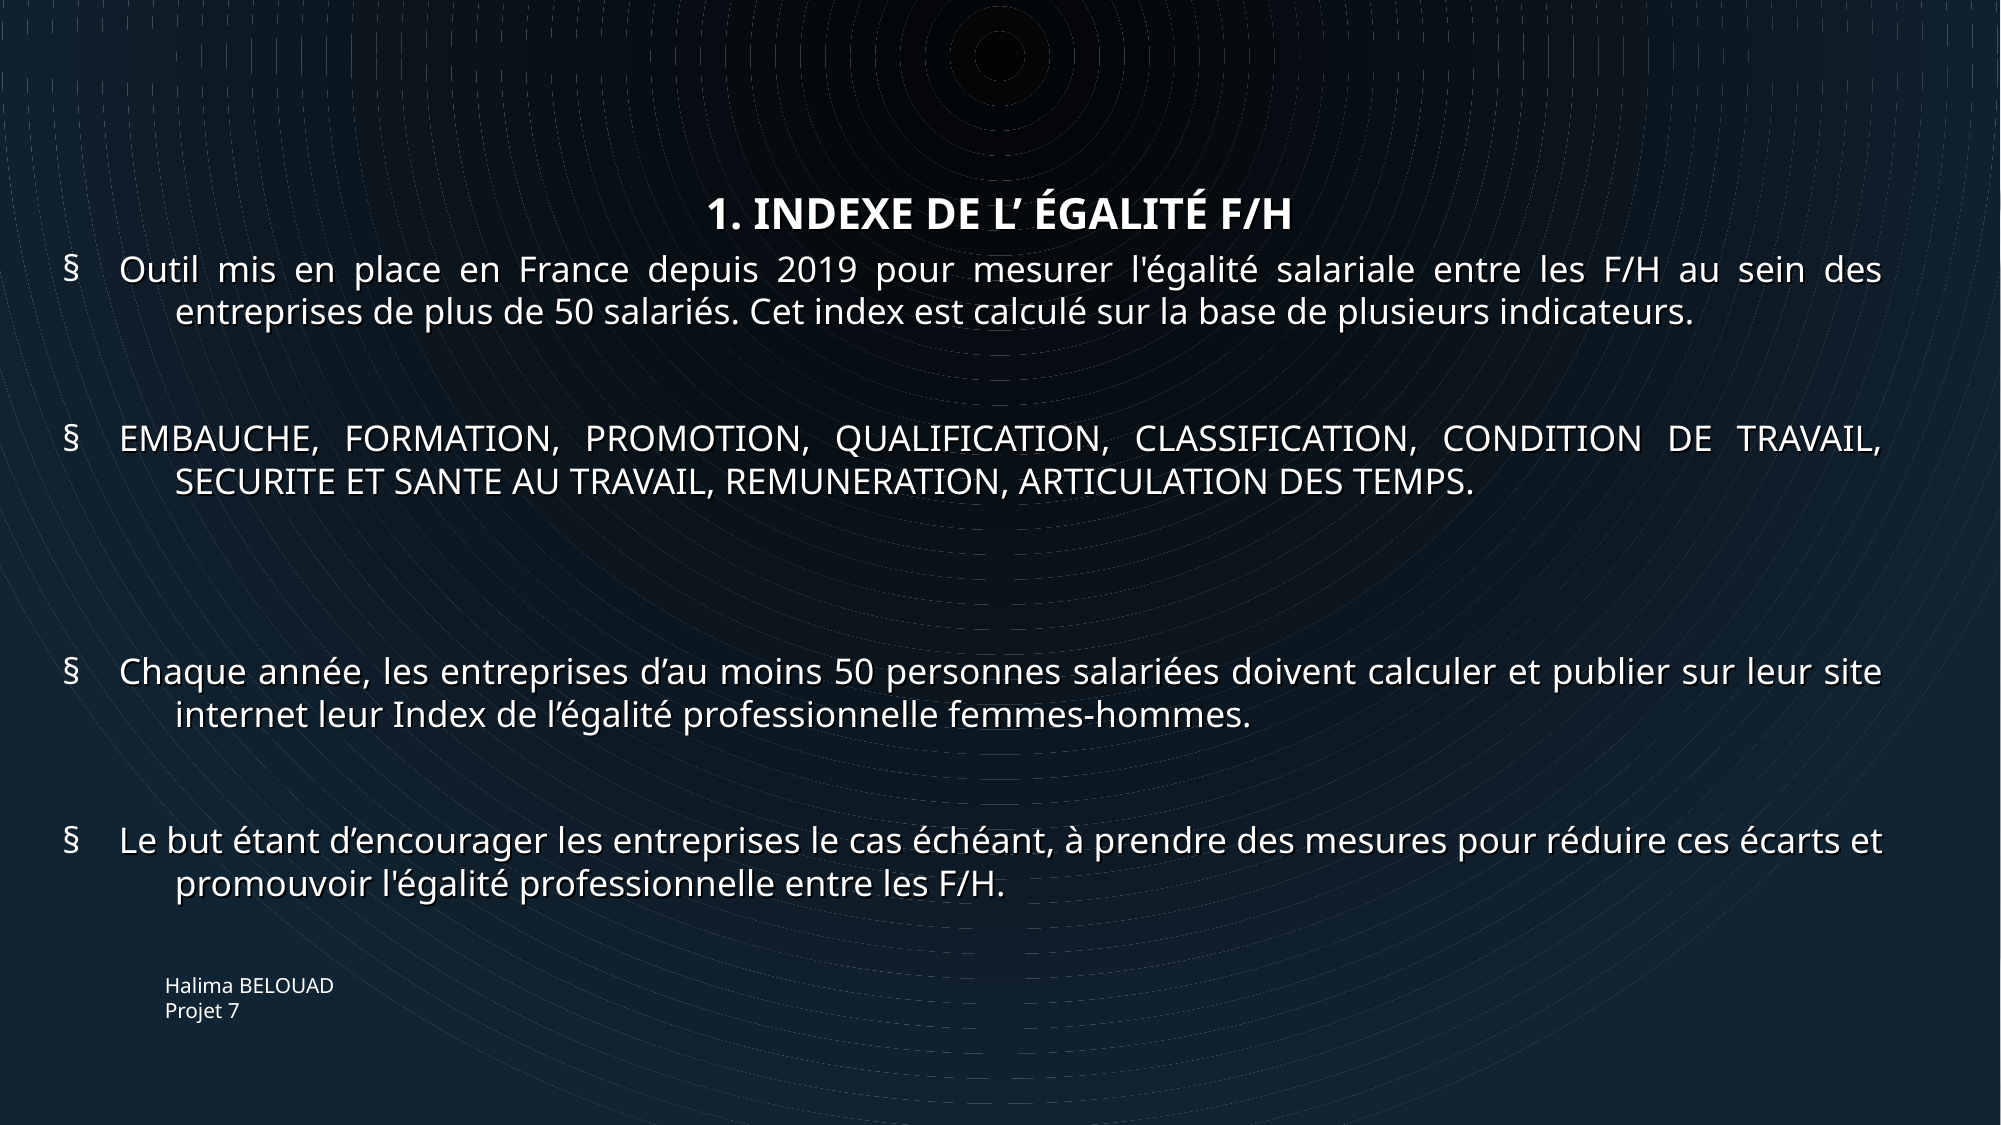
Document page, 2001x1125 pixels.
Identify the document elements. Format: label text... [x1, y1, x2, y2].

subtitle Outil mis en place en France depuis 2019 pour mesurer l'égalité salariale entre les F/H au sein des entreprises de plus de 50 salariés. Cet index est calculé sur la base de plusieurs indicateurs. EMBAUCHE, FORMATION, PROMOTION, QUALIFICATION, CLASSIFICATION, CONDITION DE TRAVAIL, SECURITE ET SANTE AU TRAVAIL, REMUNERATION, ARTICULATION DES TEMPS. Chaque année, les entreprises d’au moins 50 personnes salariées doivent calculer et publier sur leur site internet leur Index de l’égalité professionnelle femmes-hommes. Le but étant d’encourager les entreprises le cas échéant, à prendre des mesures pour réduire ces écarts et promouvoir l'égalité professionnelle entre les F/H. [47, 239, 1899, 966]
title 1. INDEXE DE L’ ÉGALITÉ F/H [261, 184, 1739, 239]
text_box [0, 0, 2000, 1125]
text_box Halima BELOUAD Projet 7 [149, 965, 1245, 1025]
